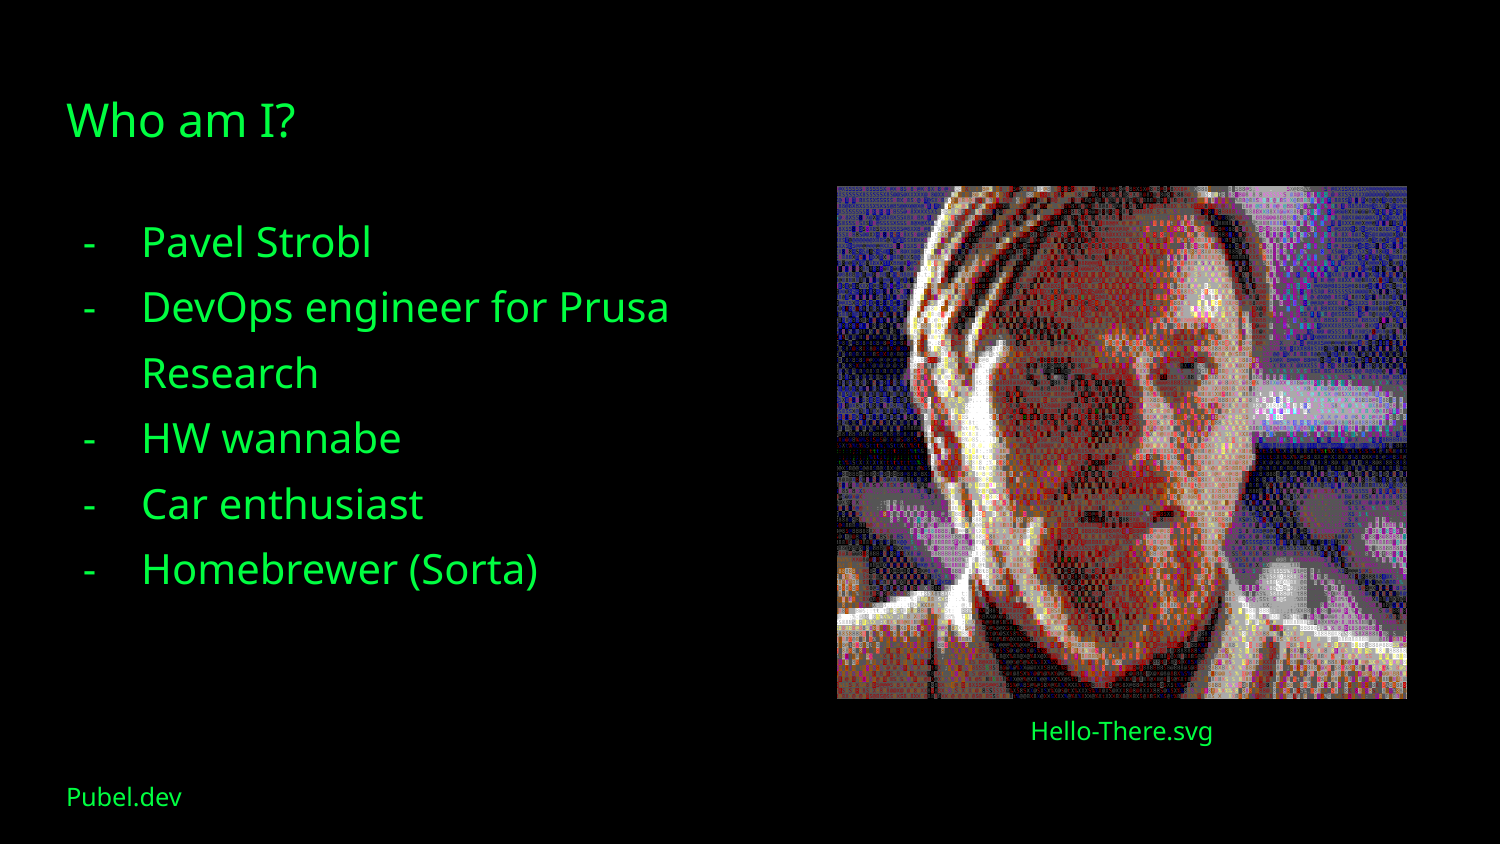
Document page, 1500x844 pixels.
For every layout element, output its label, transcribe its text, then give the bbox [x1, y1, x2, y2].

slide_number Hello-There.svg [968, 698, 1276, 764]
slide_number Pubel.dev [51, 764, 359, 830]
list Pavel Strobl DevOps engineer for Prusa Research HW wannabe Car enthusiast Homebrewer (Sorta) [51, 189, 708, 750]
title Who am I? [51, 72, 1449, 167]
picture [837, 186, 1407, 699]
